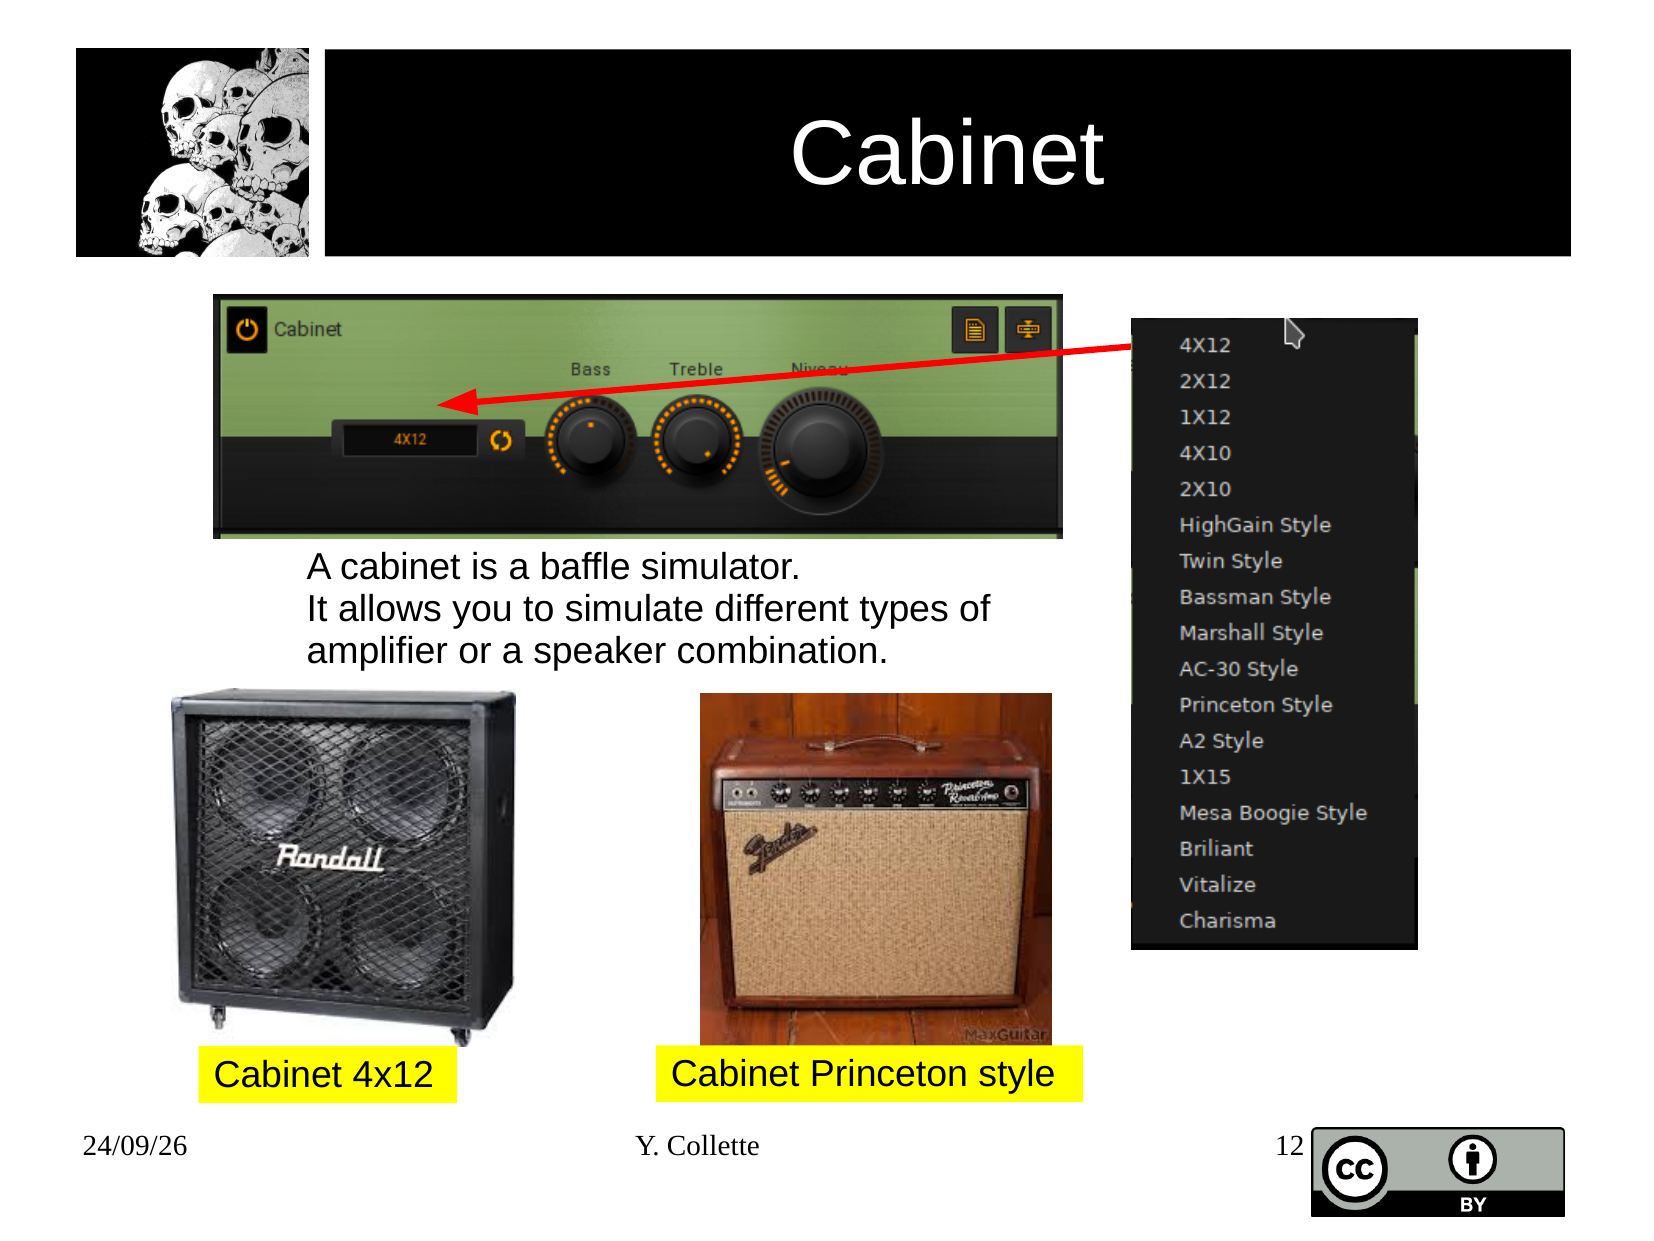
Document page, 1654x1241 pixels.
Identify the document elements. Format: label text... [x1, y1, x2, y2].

title Cabinet [324, 49, 1571, 257]
text_box Cabinet Princeton style [656, 1045, 1084, 1103]
text_box A cabinet is a baffle simulator. It allows you to simulate different types of amplifier or a speaker combination. [291, 538, 1021, 680]
picture [171, 688, 516, 1047]
picture [700, 693, 1052, 1045]
text_box Cabinet 4x12 [198, 1046, 457, 1104]
picture [76, 48, 309, 257]
picture [1131, 318, 1418, 950]
picture [213, 294, 1063, 539]
picture [1311, 1127, 1565, 1217]
